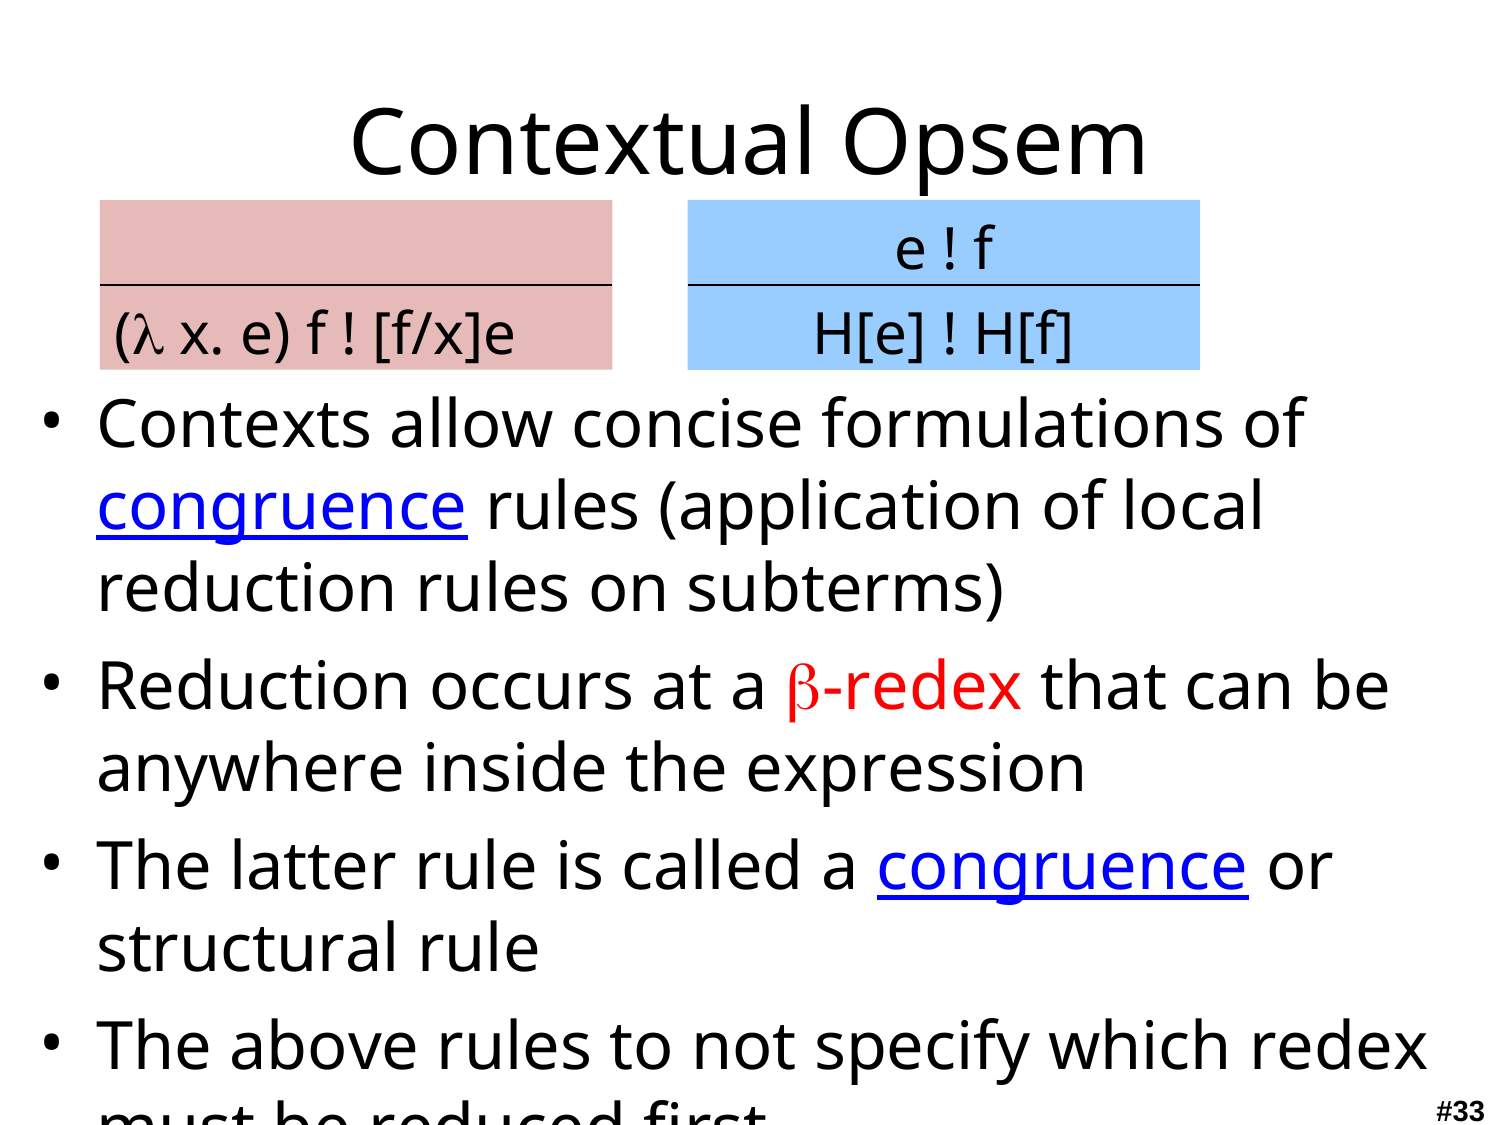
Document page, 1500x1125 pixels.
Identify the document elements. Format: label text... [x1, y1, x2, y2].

text_box [99, 200, 613, 285]
text_box H[e] ! H[f] [687, 285, 1201, 370]
text_box ( x. e) f ! [f/x]e [99, 285, 613, 370]
list Contexts allow concise formulations of congruence rules (application of local reduction rules on subterms) Reduction occurs at a -redex that can be anywhere inside the expression The latter rule is called a congruence or structural rule The above rules to not specify which redex must be reduced first [24, 374, 1476, 1101]
title Contextual Opsem [24, 45, 1476, 233]
text_box e ! f [687, 199, 1201, 285]
